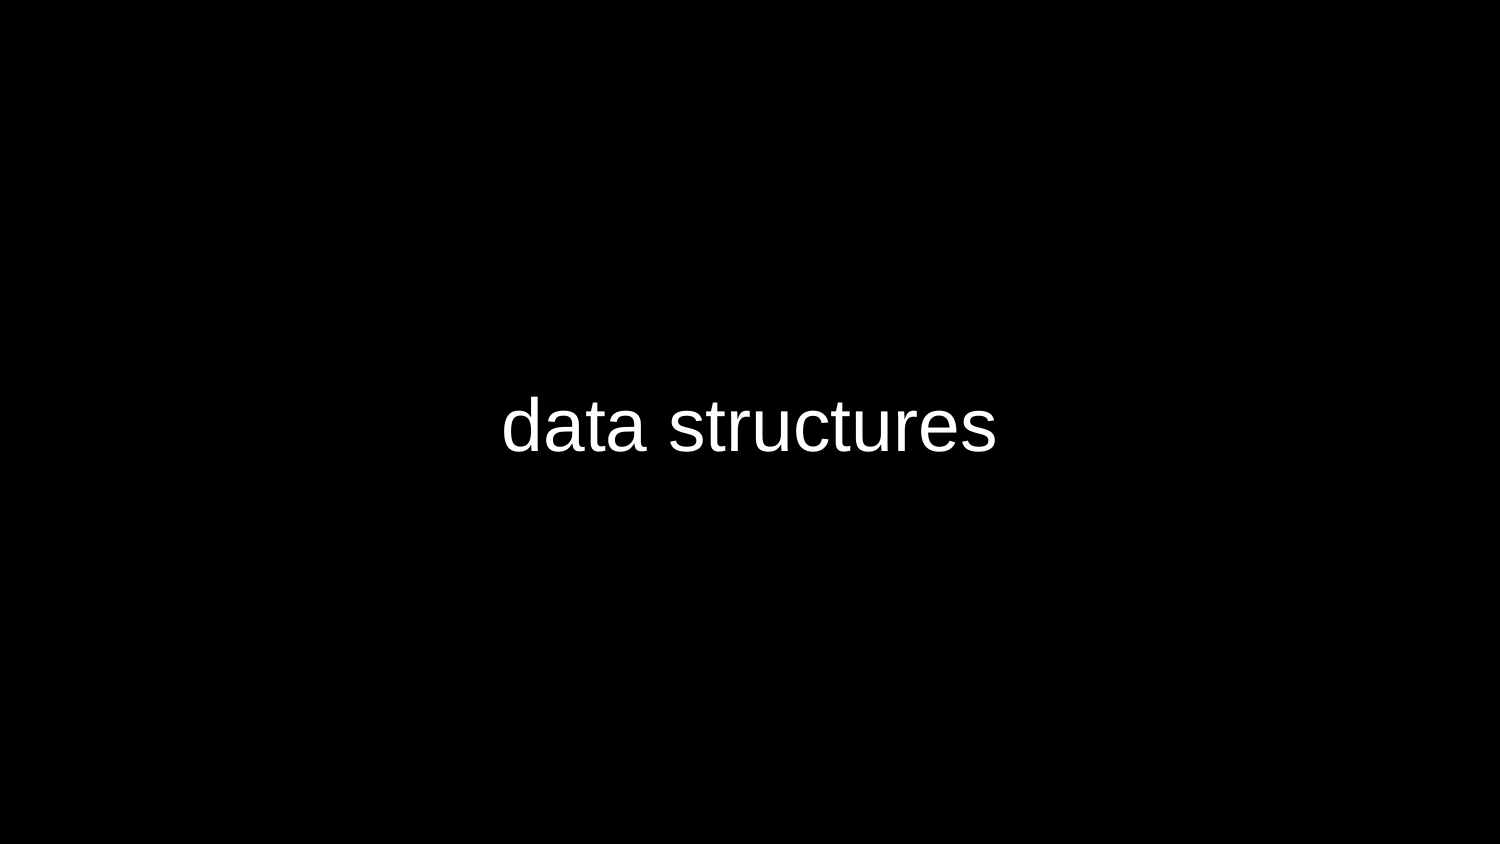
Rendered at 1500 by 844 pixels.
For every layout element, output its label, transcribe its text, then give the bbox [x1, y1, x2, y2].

title data structures [51, 352, 1449, 491]
